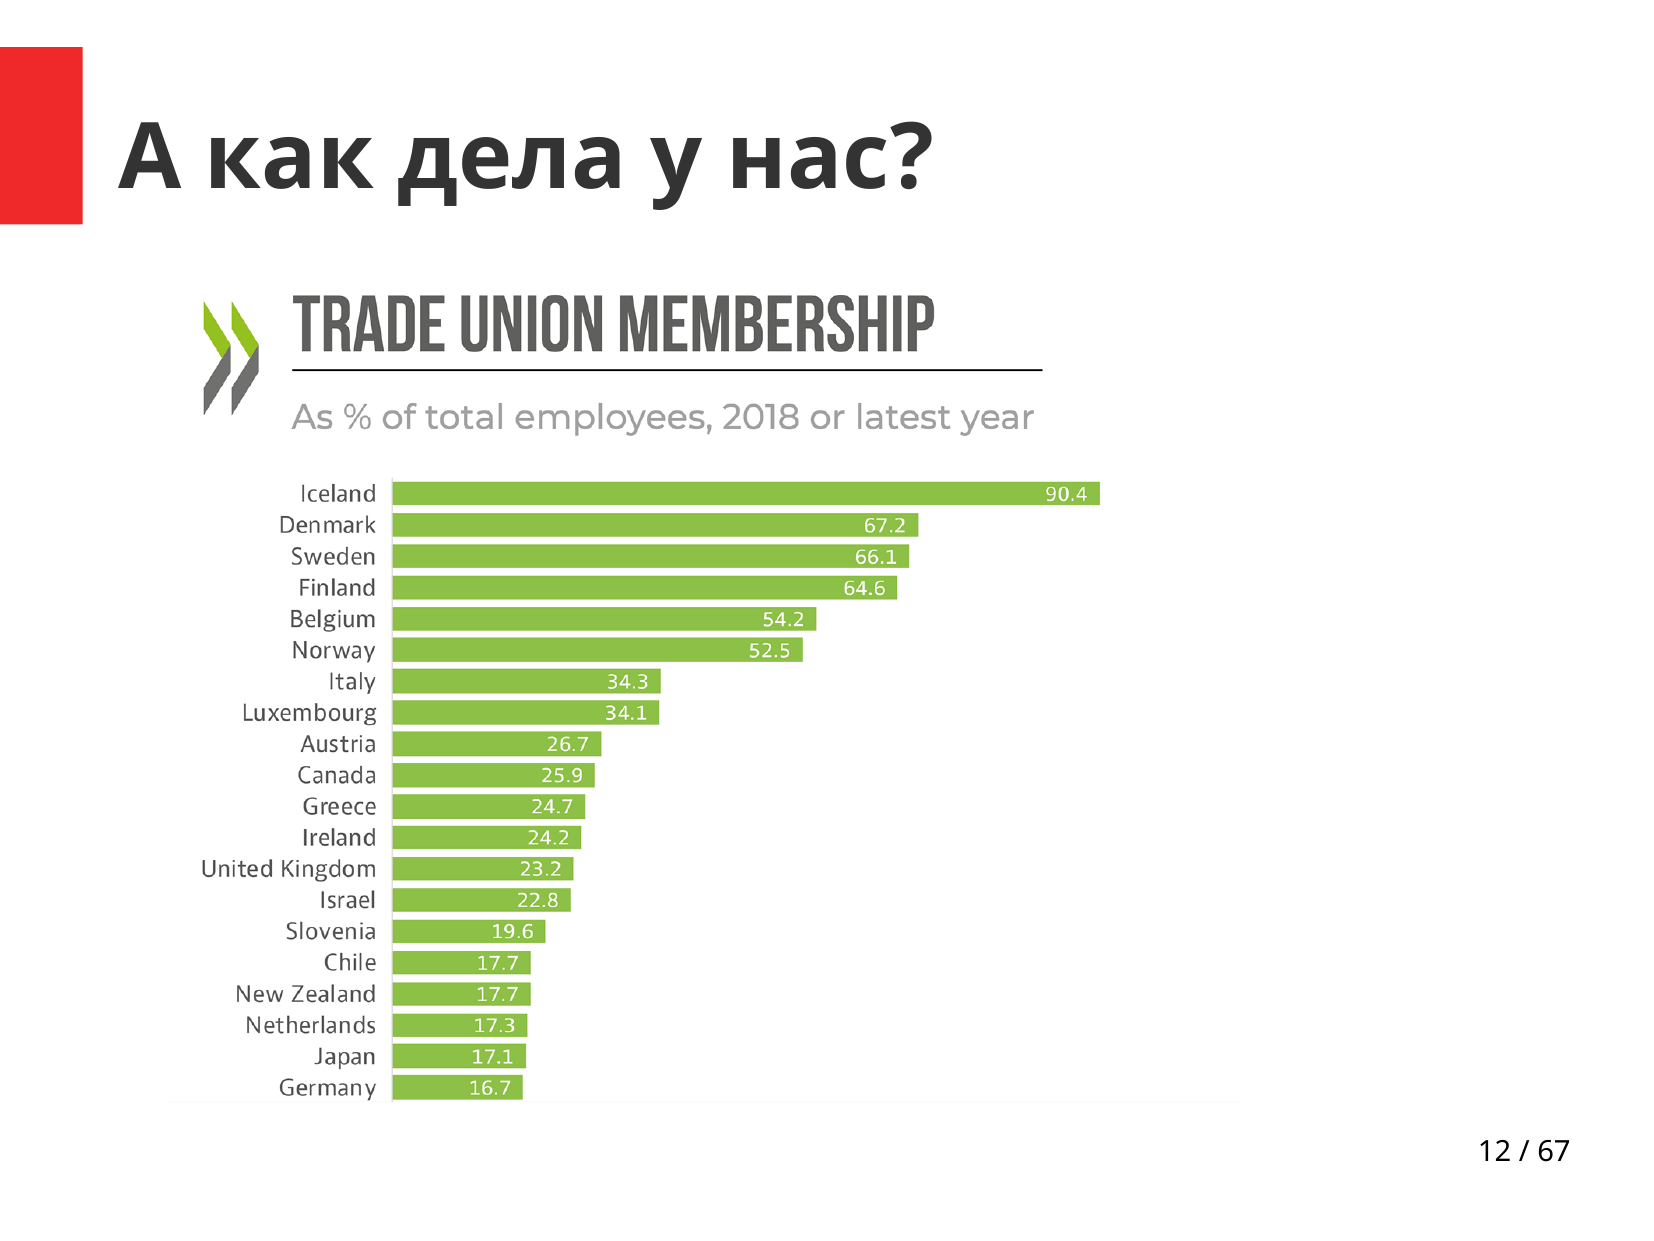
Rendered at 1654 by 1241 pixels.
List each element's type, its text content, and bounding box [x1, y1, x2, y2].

picture [165, 236, 1241, 1102]
title А как дела у нас? [118, 49, 1571, 257]
